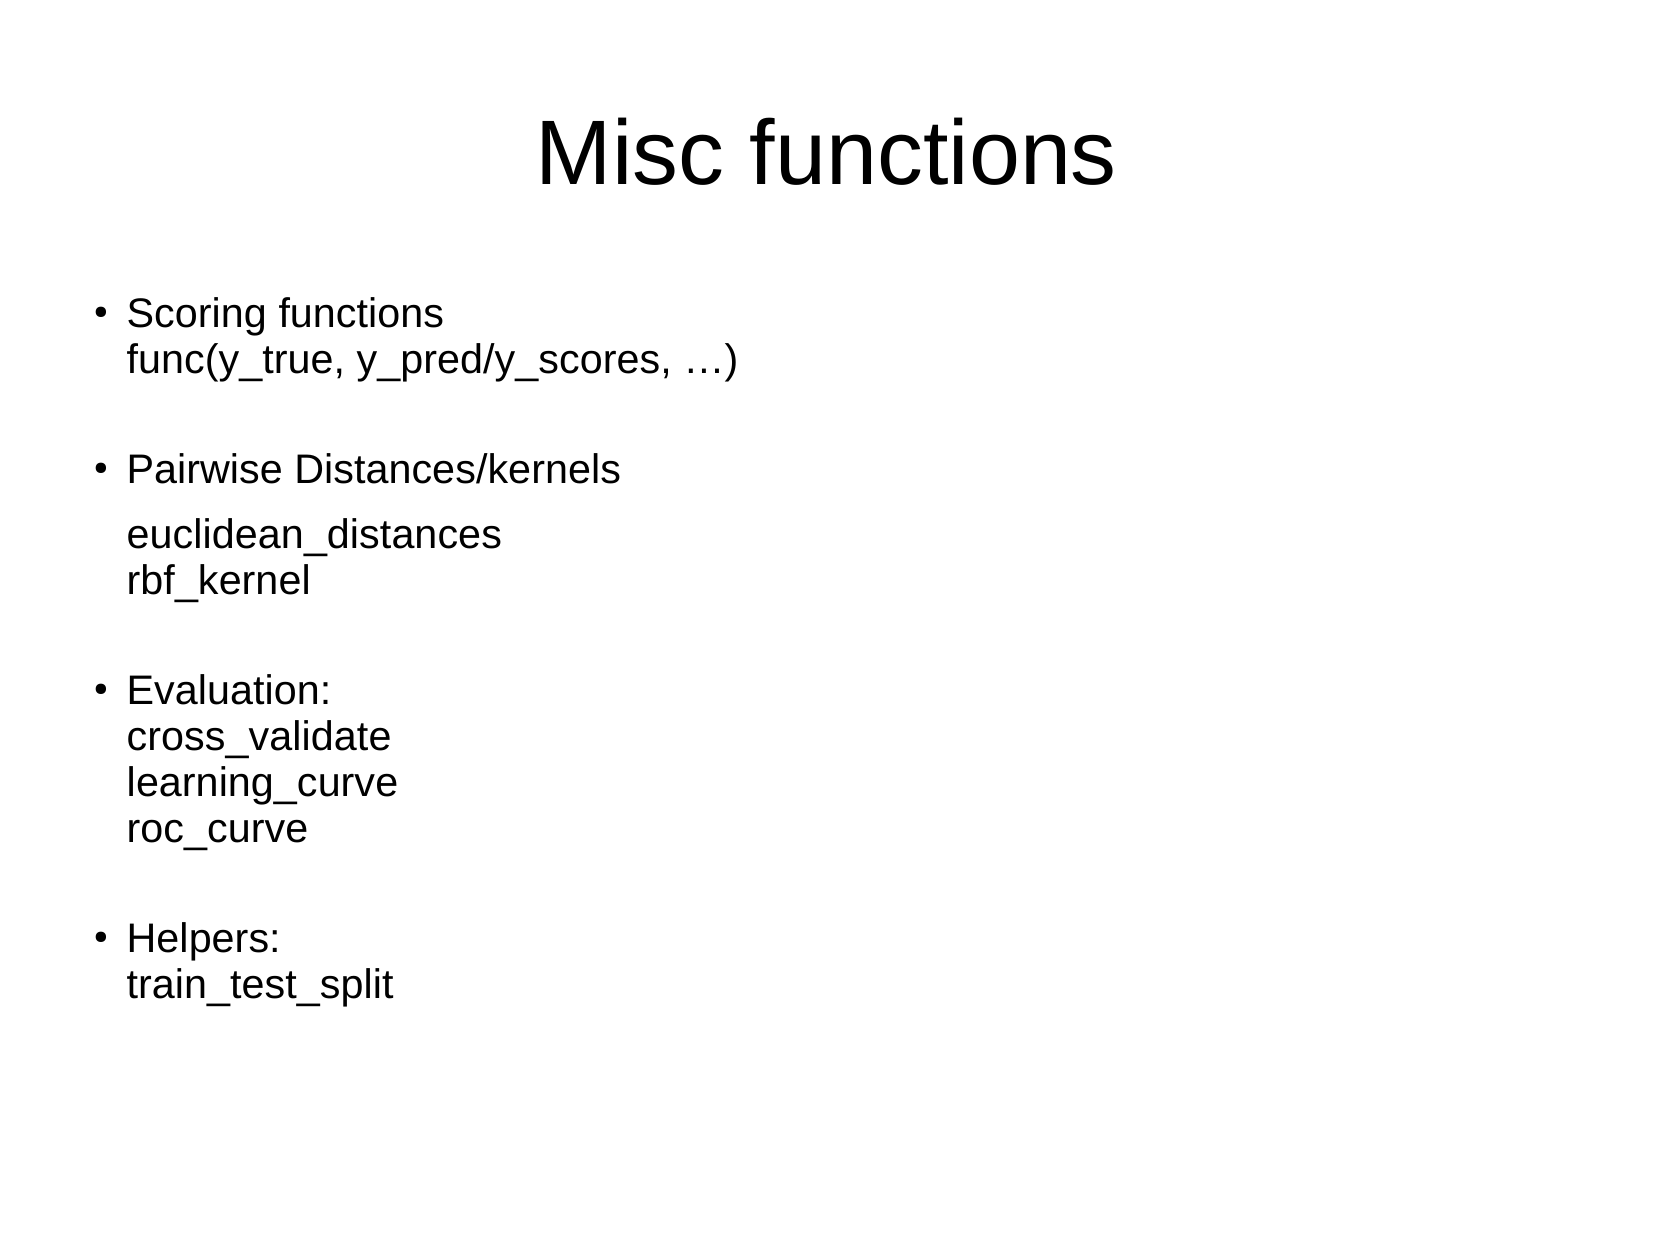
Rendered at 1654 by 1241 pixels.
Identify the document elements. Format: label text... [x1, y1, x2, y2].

title Misc functions [82, 49, 1571, 257]
list Scoring functions func(y_true, y_pred/y_scores, …) Pairwise Distances/kernels euclidean_distances rbf_kernel Evaluation: cross_validate learning_curve roc_curve Helpers: train_test_split [82, 290, 1571, 1010]
